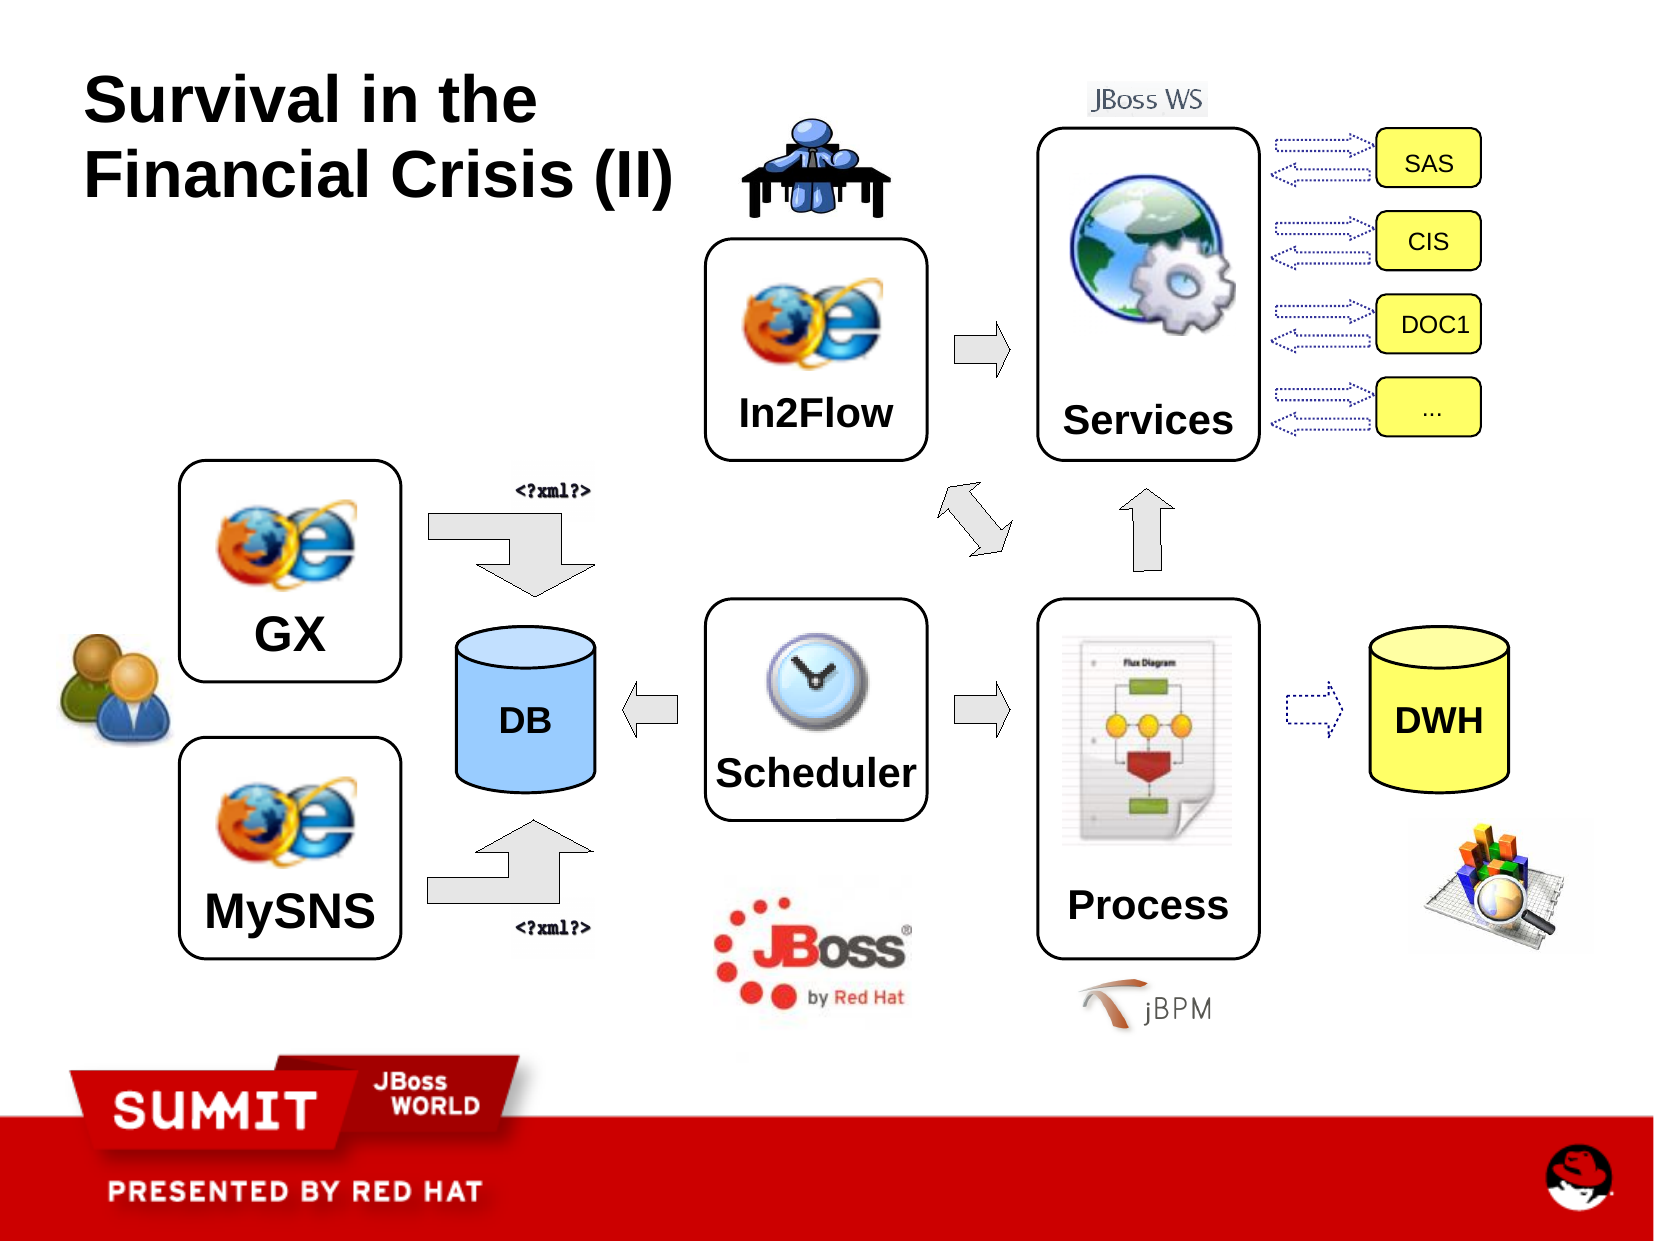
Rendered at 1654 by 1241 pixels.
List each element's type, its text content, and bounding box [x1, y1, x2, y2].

text_box [427, 819, 594, 904]
picture [511, 460, 595, 522]
text_box [937, 482, 1013, 557]
text_box [954, 681, 1011, 738]
text_box Scheduler [705, 598, 928, 821]
text_box [1119, 488, 1175, 572]
text_box [1286, 681, 1343, 738]
text_box Process [1037, 598, 1260, 959]
picture [1408, 818, 1594, 954]
picture [1065, 155, 1244, 350]
text_box MySNS [179, 737, 401, 959]
text_box Services [1037, 128, 1260, 461]
title Survival in the Financial Crisis (II) [83, 22, 688, 252]
picture [1062, 631, 1232, 849]
text_box DWH [1370, 650, 1509, 793]
picture [760, 622, 875, 738]
picture [207, 765, 374, 876]
text_box ... [1376, 377, 1481, 437]
picture [738, 112, 893, 225]
text_box DB [456, 650, 595, 793]
picture [0, 864, 1654, 1241]
picture [733, 266, 900, 378]
text_box SAS [1376, 128, 1481, 188]
text_box CIS [1376, 211, 1481, 271]
picture [1087, 81, 1208, 117]
text_box [428, 513, 595, 597]
picture [1065, 965, 1232, 1042]
text_box [954, 321, 1011, 378]
text_box In2Flow [705, 238, 928, 461]
text_box DOC1 [1376, 294, 1481, 354]
text_box GX [179, 460, 401, 682]
picture [56, 634, 175, 748]
picture [511, 897, 595, 959]
picture [207, 488, 374, 599]
text_box [622, 681, 678, 738]
